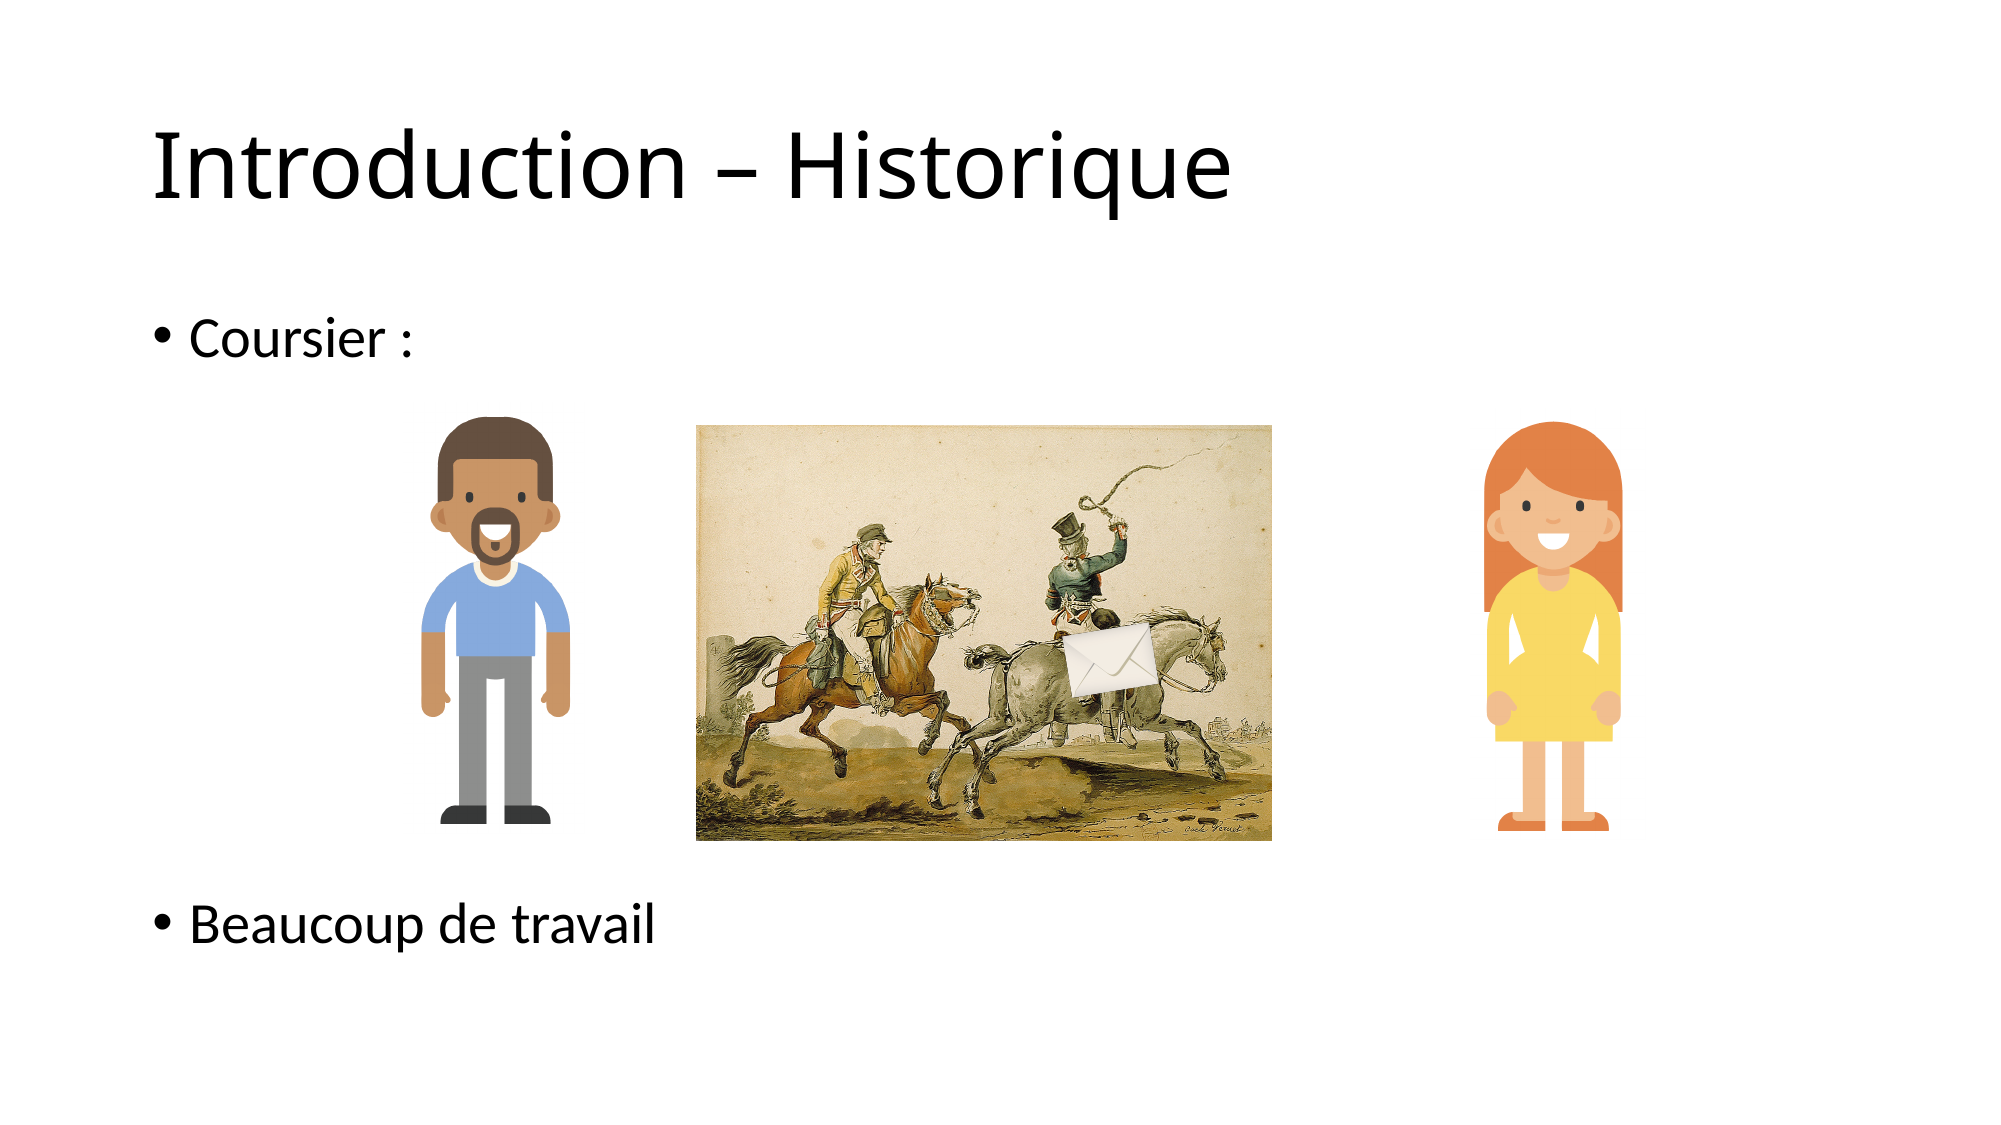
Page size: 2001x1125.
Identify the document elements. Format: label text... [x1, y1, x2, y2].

picture [403, 402, 585, 834]
picture [1470, 408, 1646, 840]
title Introduction – Historique [137, 59, 1863, 278]
list Coursier : Beaucoup de travail [137, 299, 1863, 1014]
picture [696, 425, 1272, 841]
